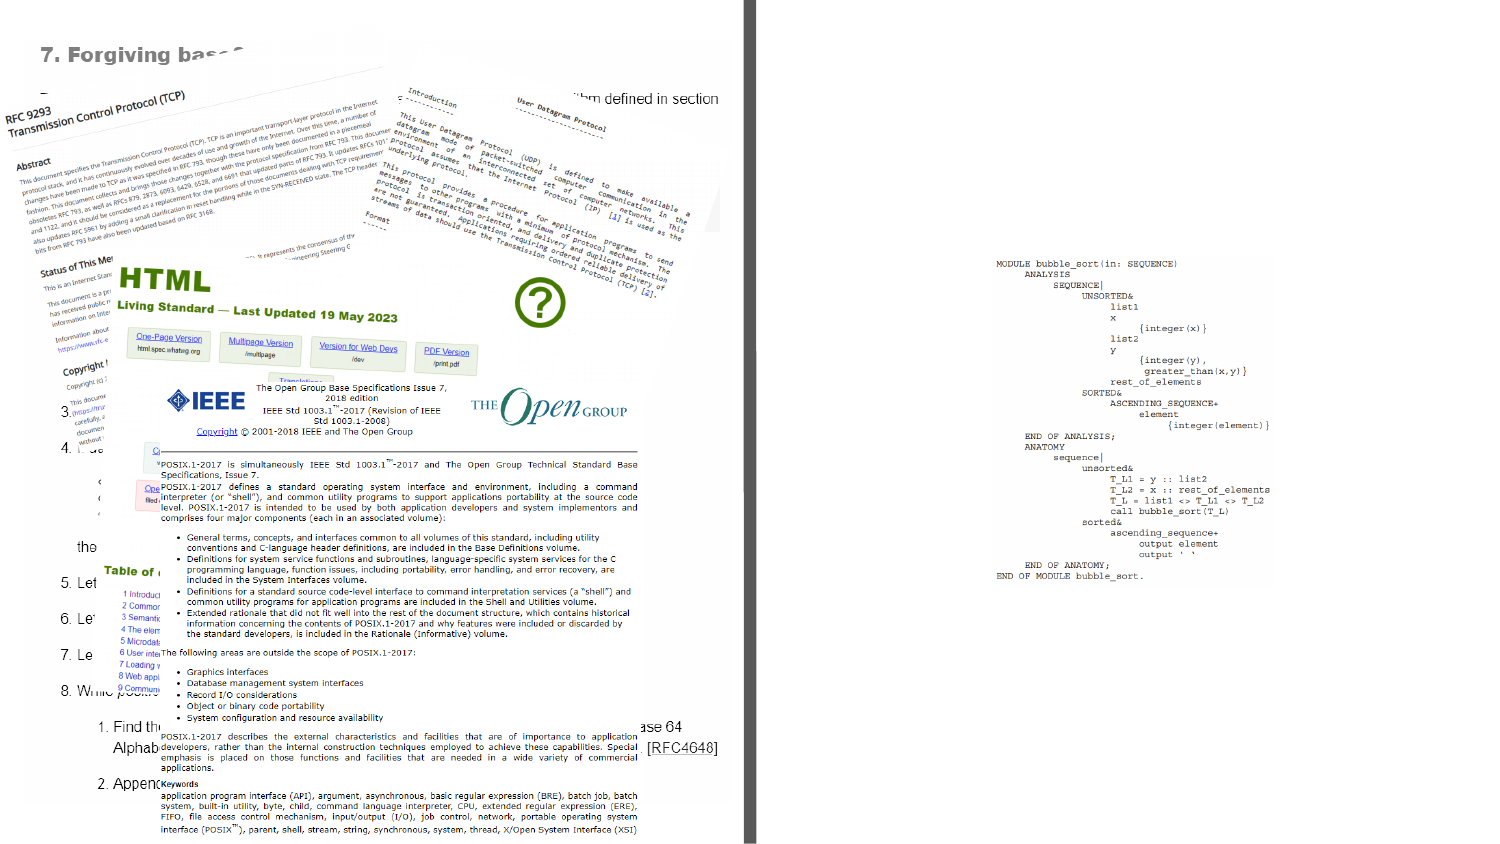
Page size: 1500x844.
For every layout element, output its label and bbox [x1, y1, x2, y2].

picture [991, 255, 1274, 588]
picture [0, 17, 732, 844]
